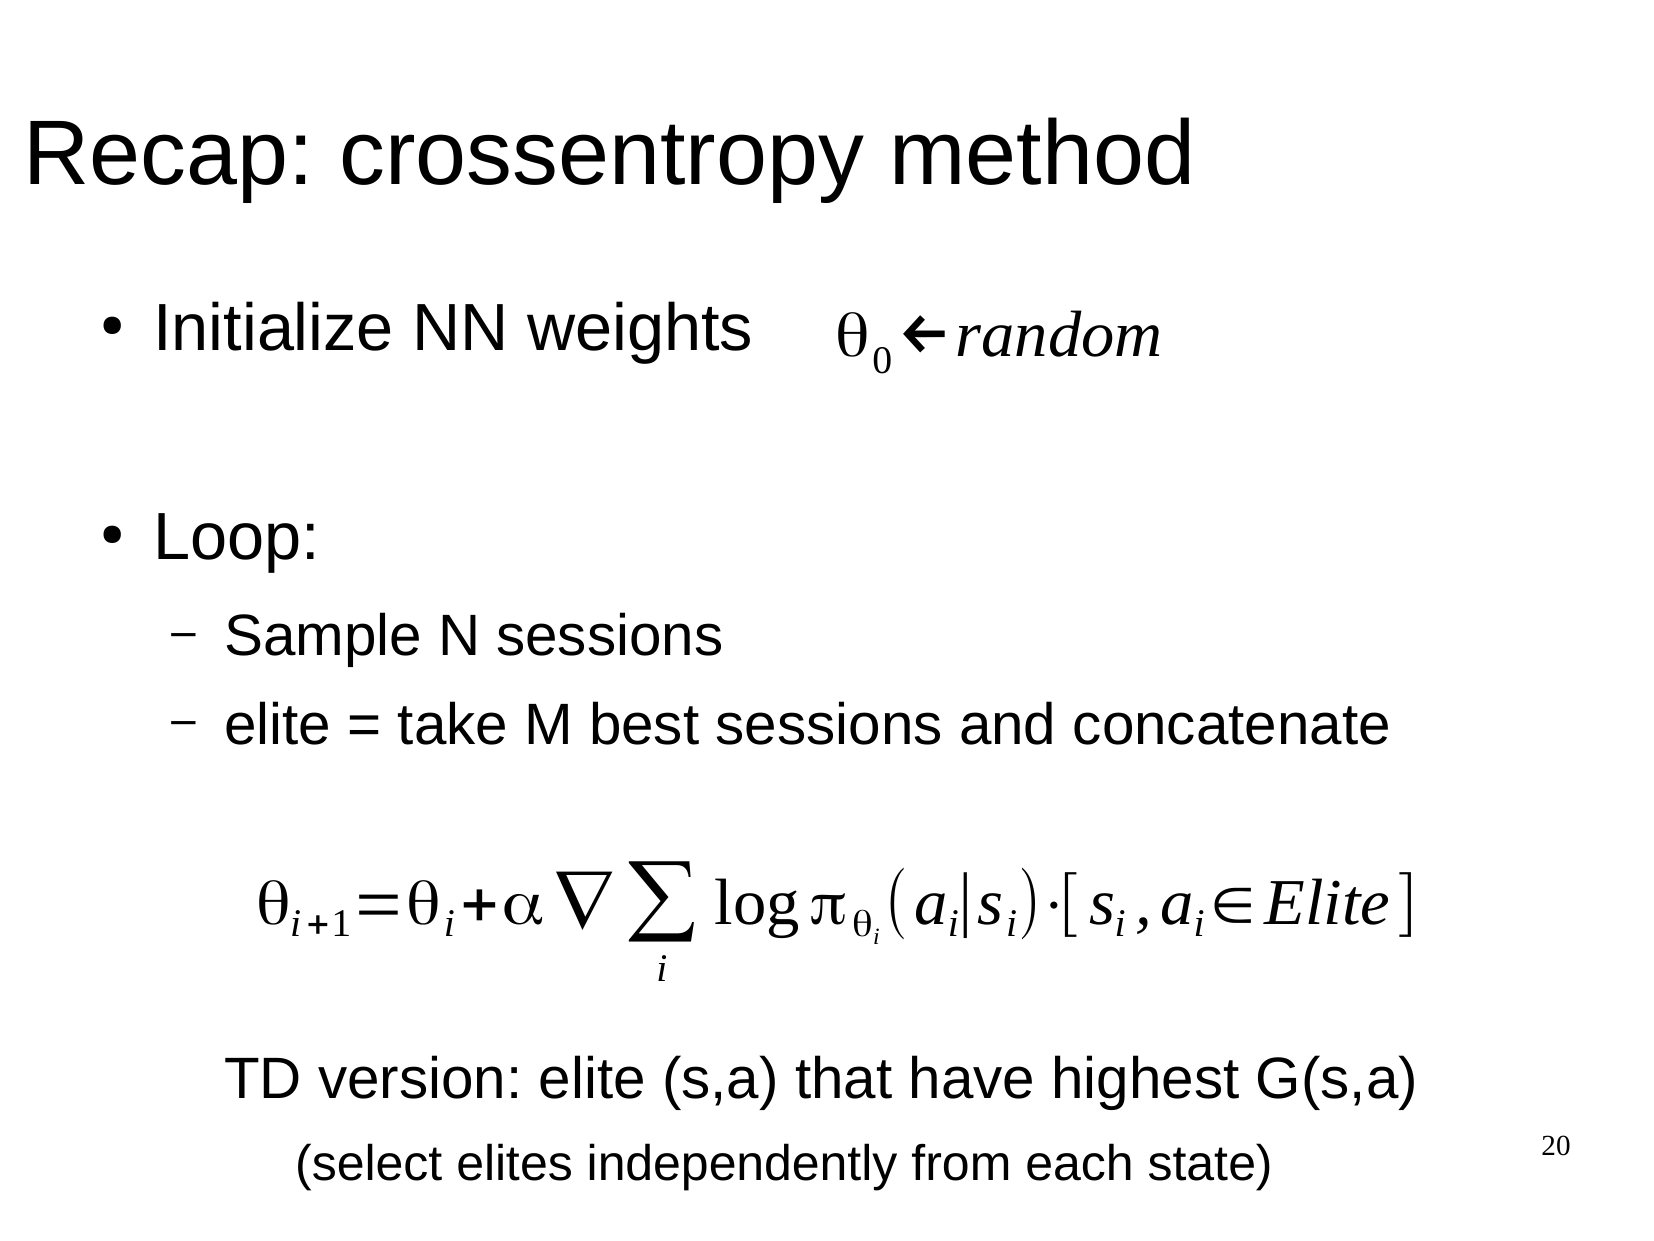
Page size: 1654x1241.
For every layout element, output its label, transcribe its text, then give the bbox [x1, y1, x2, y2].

list Initialize NN weights Loop: Sample N sessions elite = take M best sessions and concatenate TD version: elite (s,a) that have highest G(s,a) (select elites independently from each state) [82, 290, 1571, 1241]
chart [239, 854, 1434, 989]
chart [818, 299, 1179, 383]
title Recap: crossentropy method [23, 49, 1512, 257]
